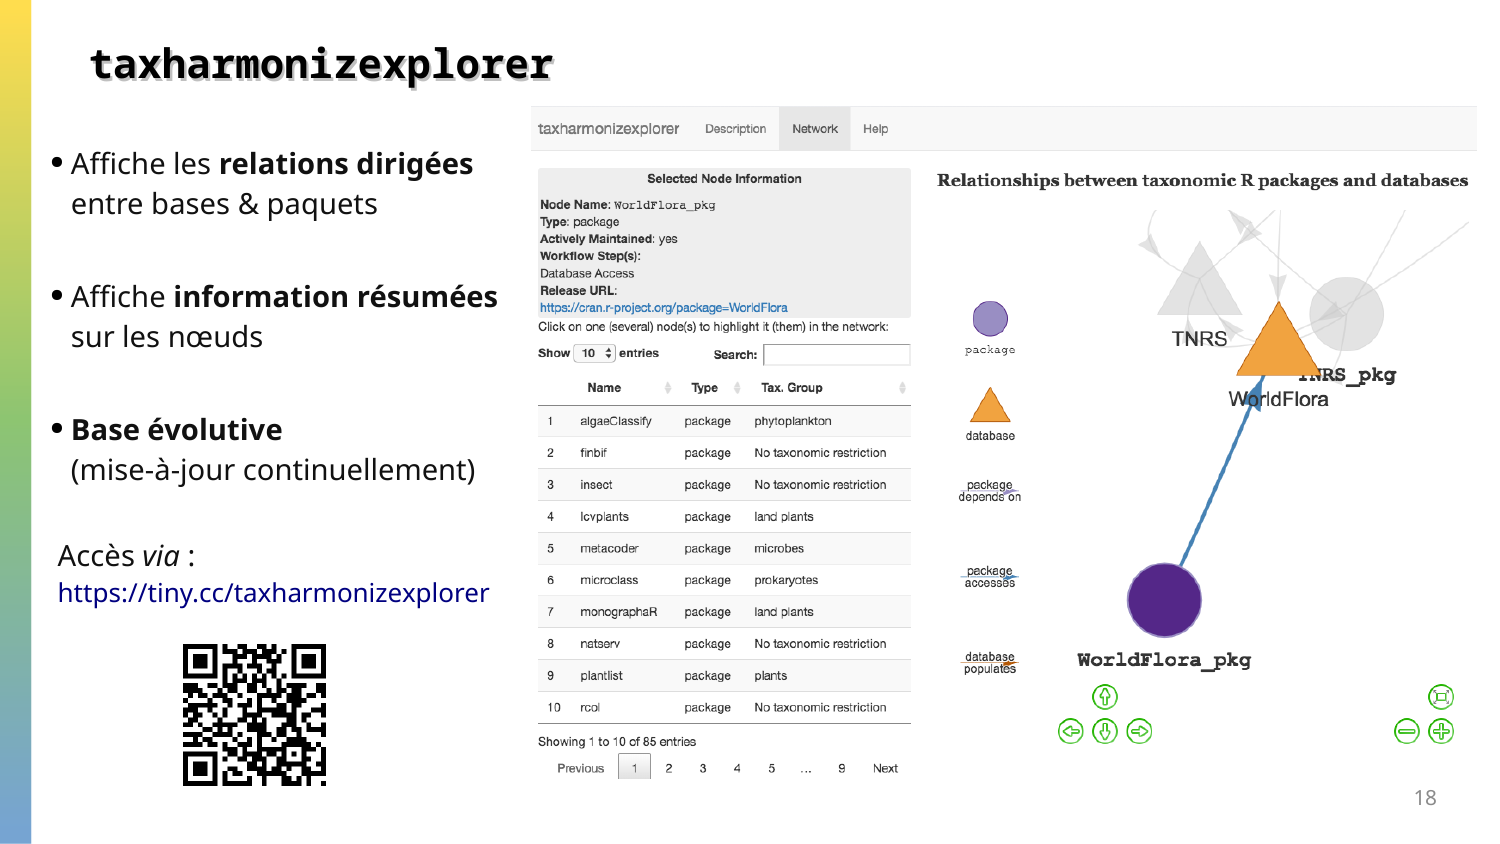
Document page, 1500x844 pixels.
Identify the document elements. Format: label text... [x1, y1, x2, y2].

slide_number <numéro> [1240, 779, 1437, 813]
text_box Accès via : https://tiny.cc/taxharmonizexplorer [42, 527, 531, 650]
list taxharmonizexplorer [88, 38, 1453, 133]
text_box Affiche les relations dirigées entre bases & paquets Affiche information résumées sur les nœuds Base évolutive (mise-à-jour continuellement) [35, 136, 531, 497]
picture [0, 0, 1500, 844]
